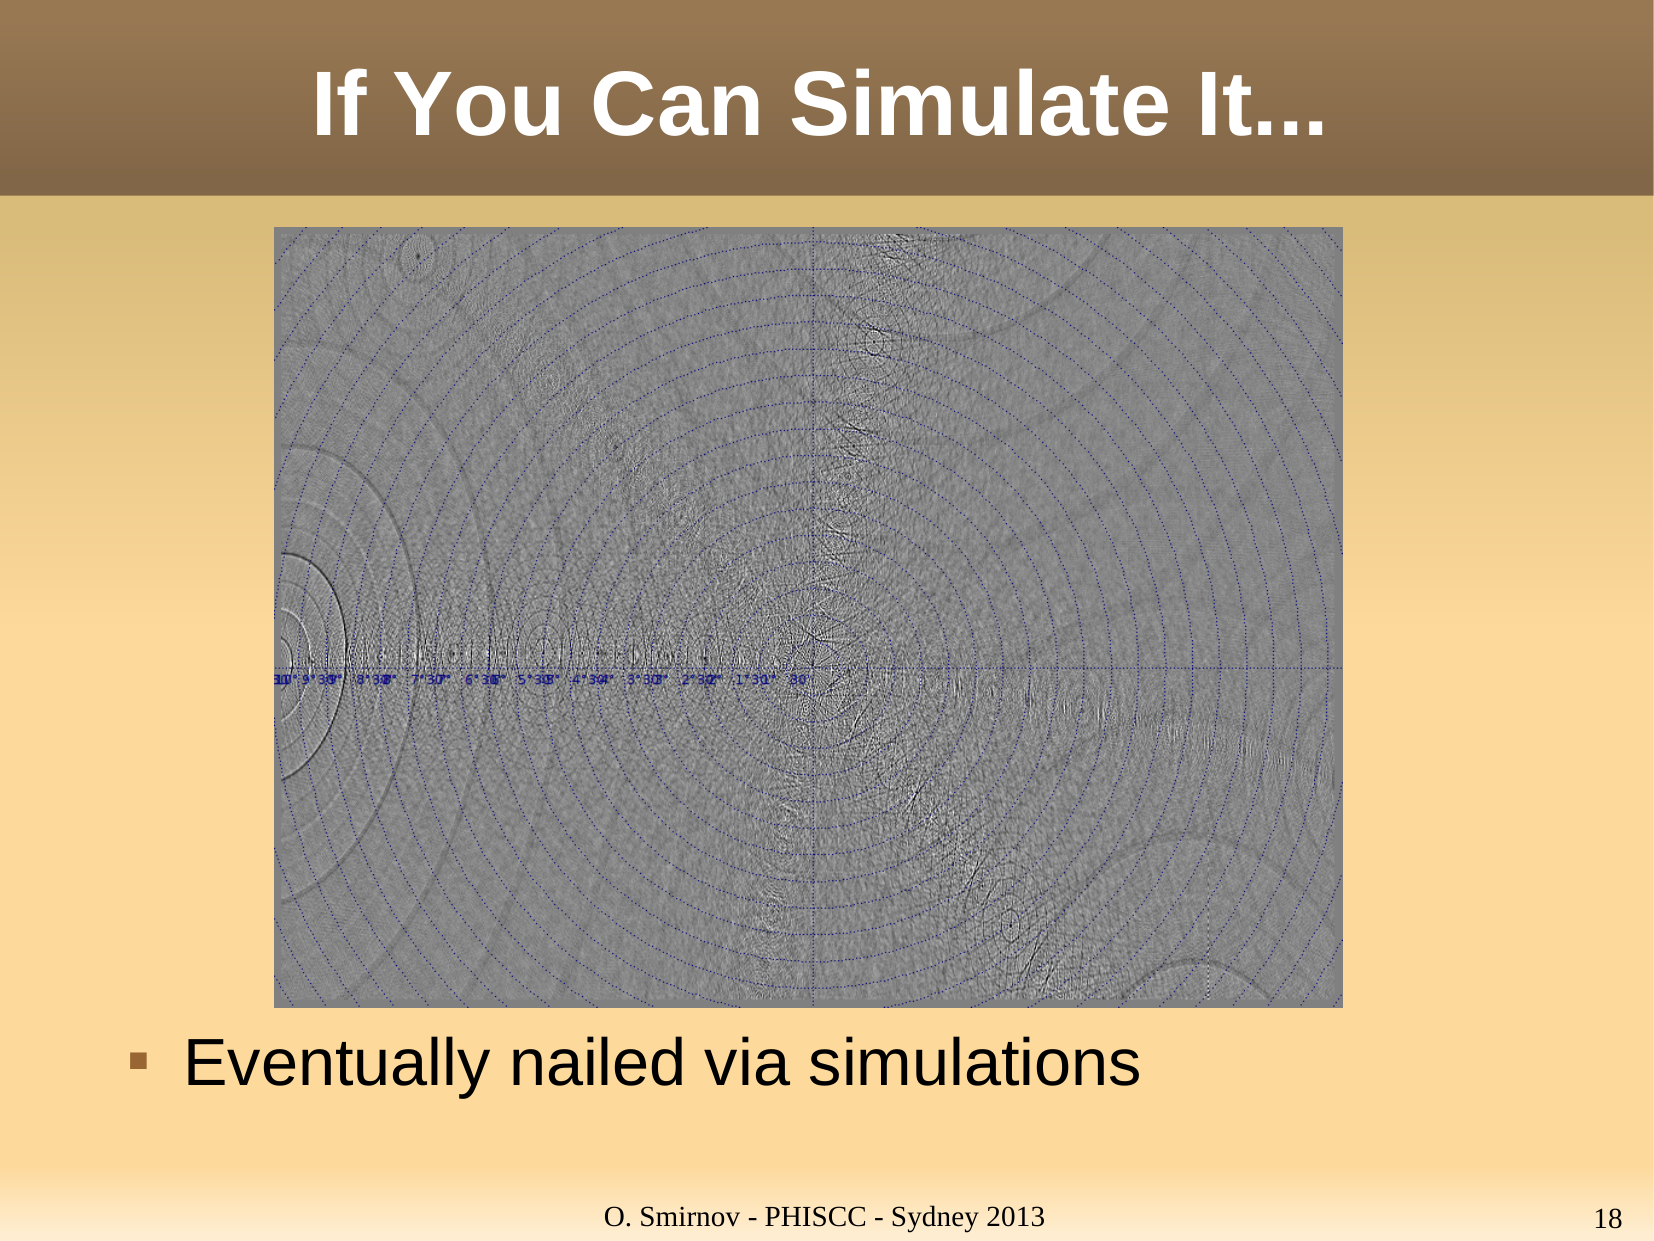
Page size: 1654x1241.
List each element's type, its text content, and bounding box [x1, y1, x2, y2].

title If You Can Simulate It... [76, 0, 1565, 208]
list Eventually nailed via simulations [112, 1025, 1601, 1119]
picture [0, 0, 1654, 1241]
